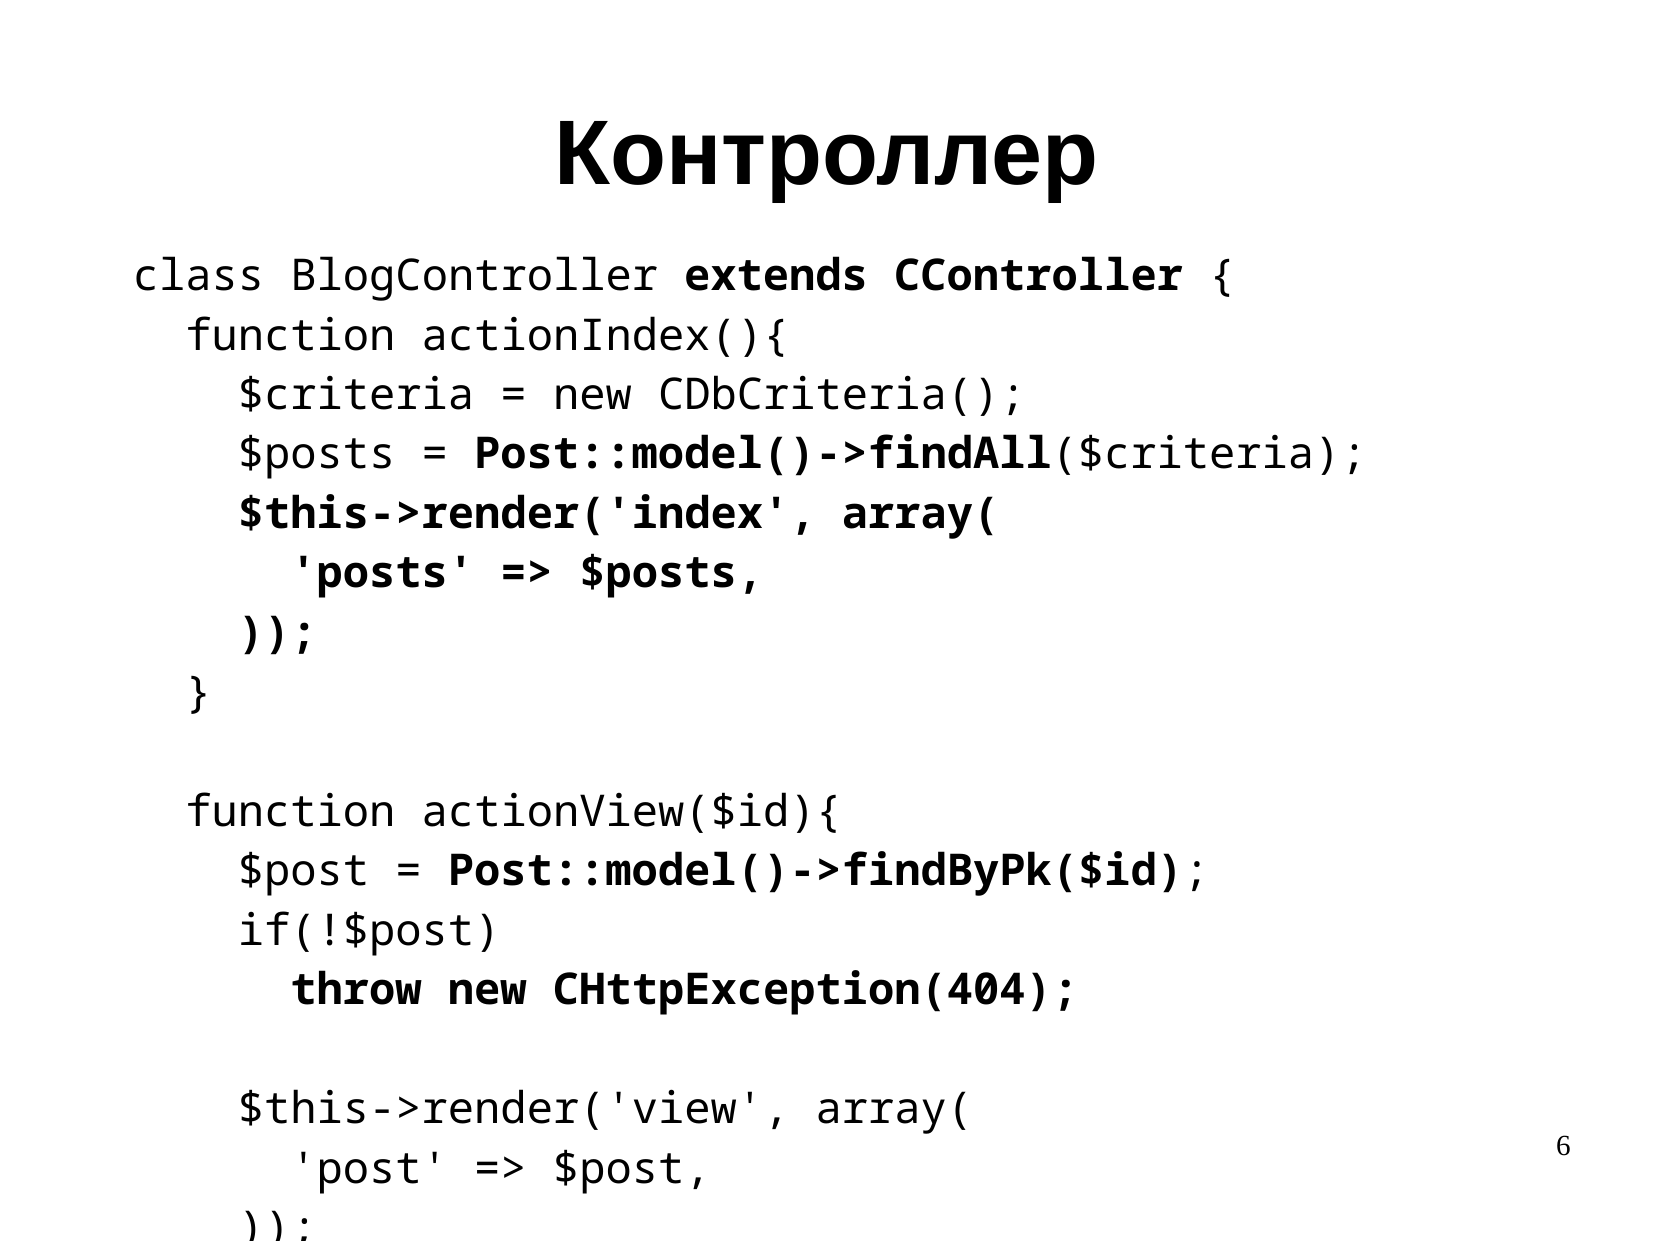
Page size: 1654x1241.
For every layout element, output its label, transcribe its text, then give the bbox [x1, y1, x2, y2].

title Контроллер [82, 56, 1571, 250]
text_box class BlogController extends CController { function actionIndex(){ $criteria = new CDbCriteria(); $posts = Post::model()->findAll($criteria); $this->render('index', array( 'posts' => $posts, )); } function actionView($id){ $post = Post::model()->findByPk($id); if(!$post) throw new CHttpException(404); $this->render('view', array( 'post' => $post, )); } } [118, 236, 1276, 1225]
